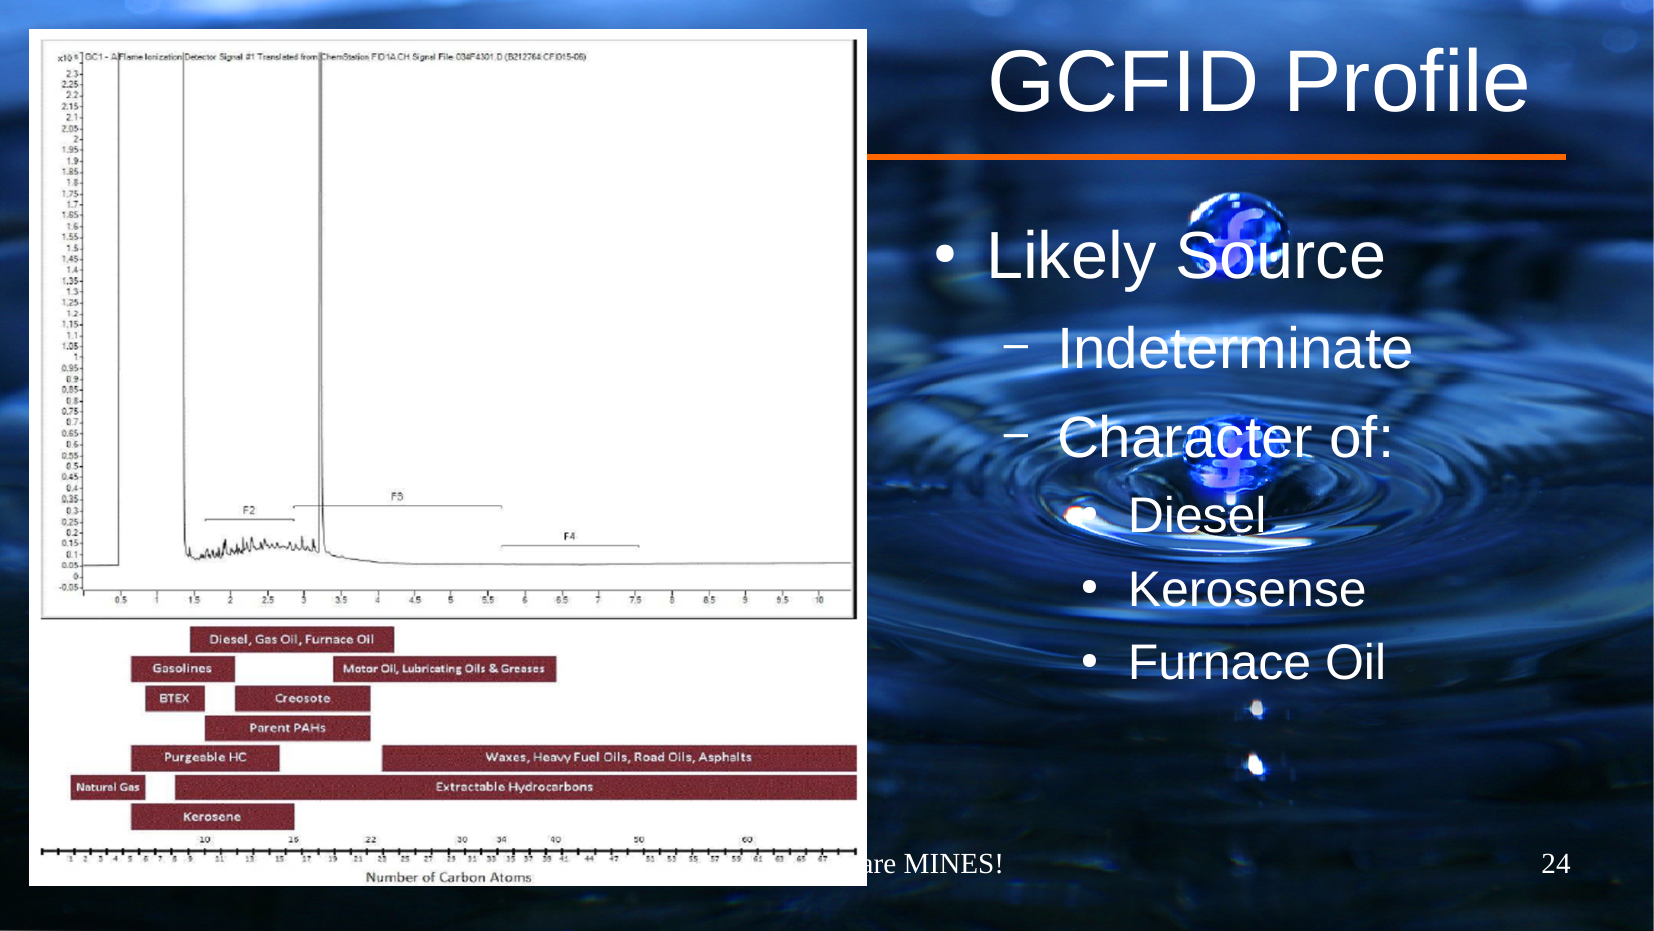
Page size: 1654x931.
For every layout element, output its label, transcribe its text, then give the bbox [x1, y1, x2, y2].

title GCFID Profile [867, 29, 1654, 133]
list Likely Source Indeterminate Character of: Diesel Kerosense Furnace Oil [915, 217, 1571, 758]
picture [0, 0, 1654, 931]
